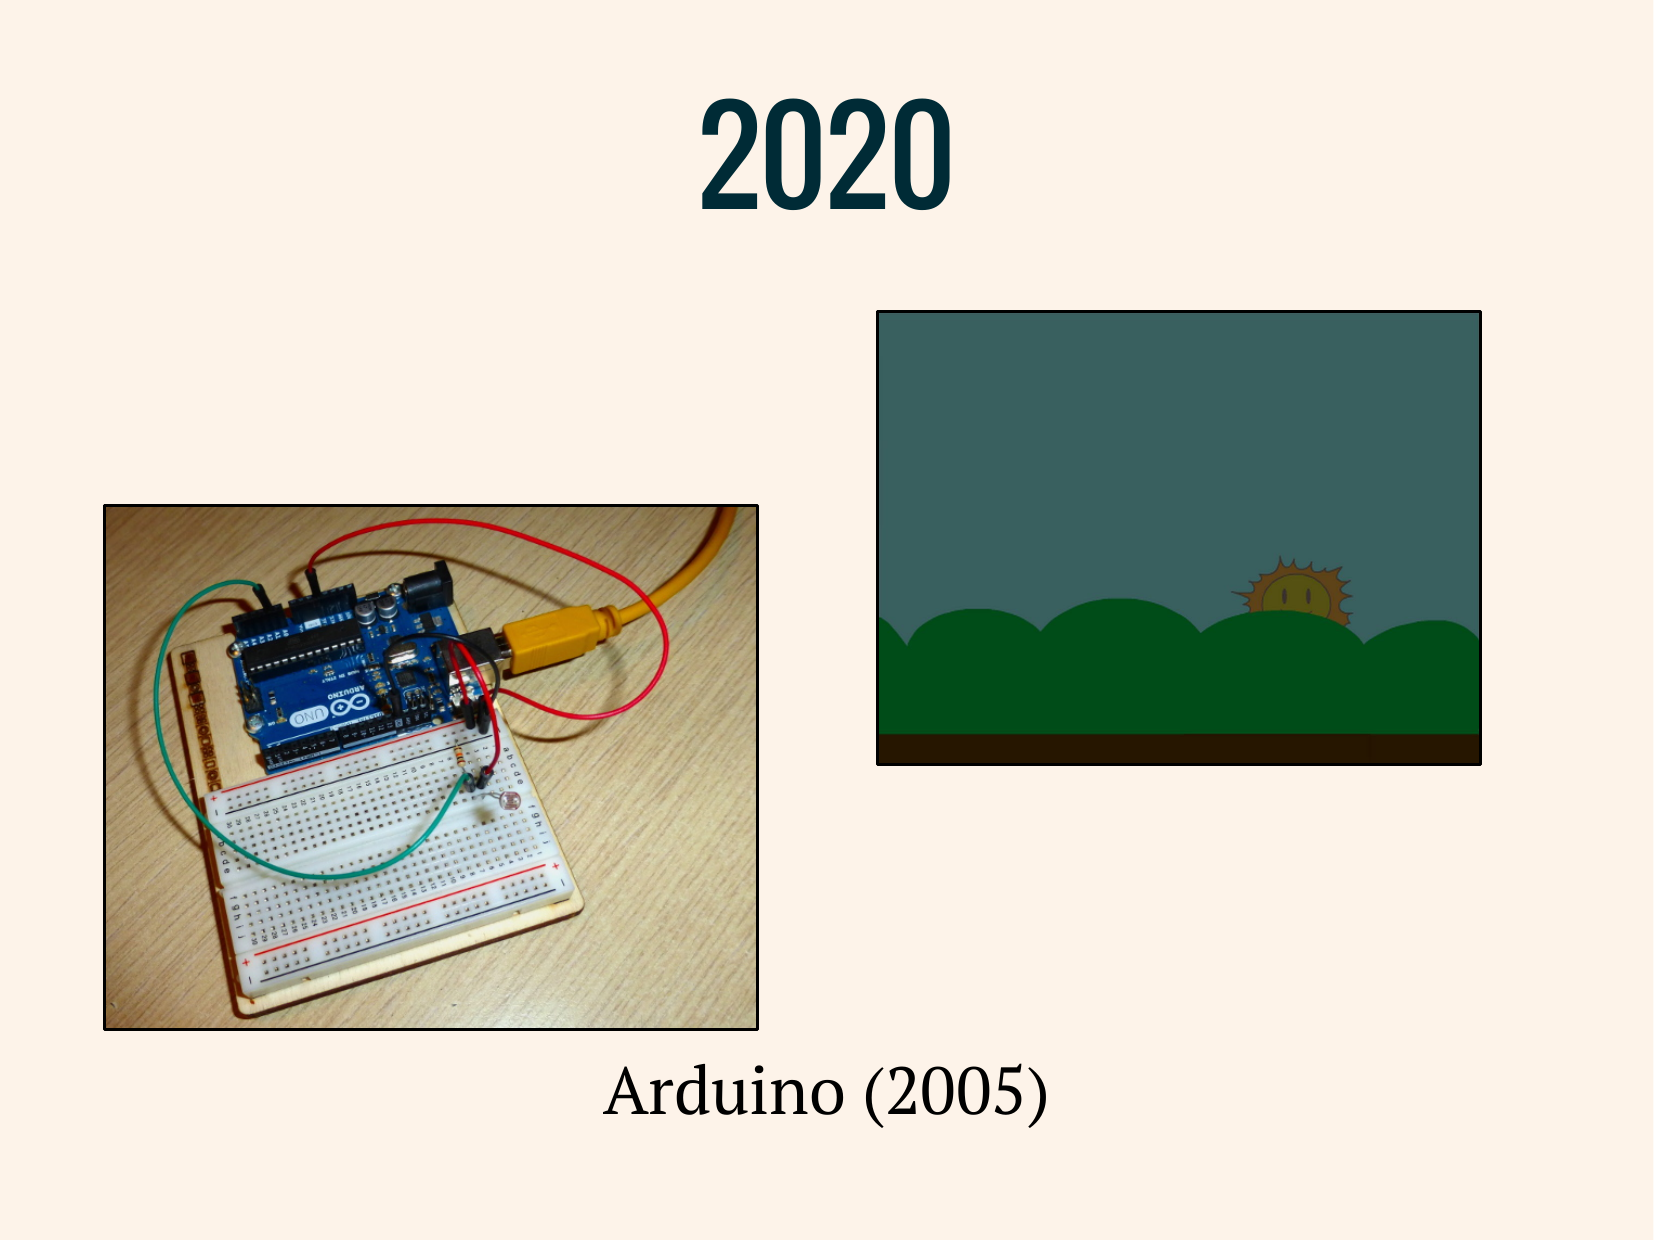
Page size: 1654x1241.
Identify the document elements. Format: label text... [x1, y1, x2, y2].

title 2020 [82, 49, 1571, 257]
picture [106, 506, 756, 1028]
picture [879, 312, 1480, 763]
text_box Arduino (2005) [82, 1027, 1572, 1152]
